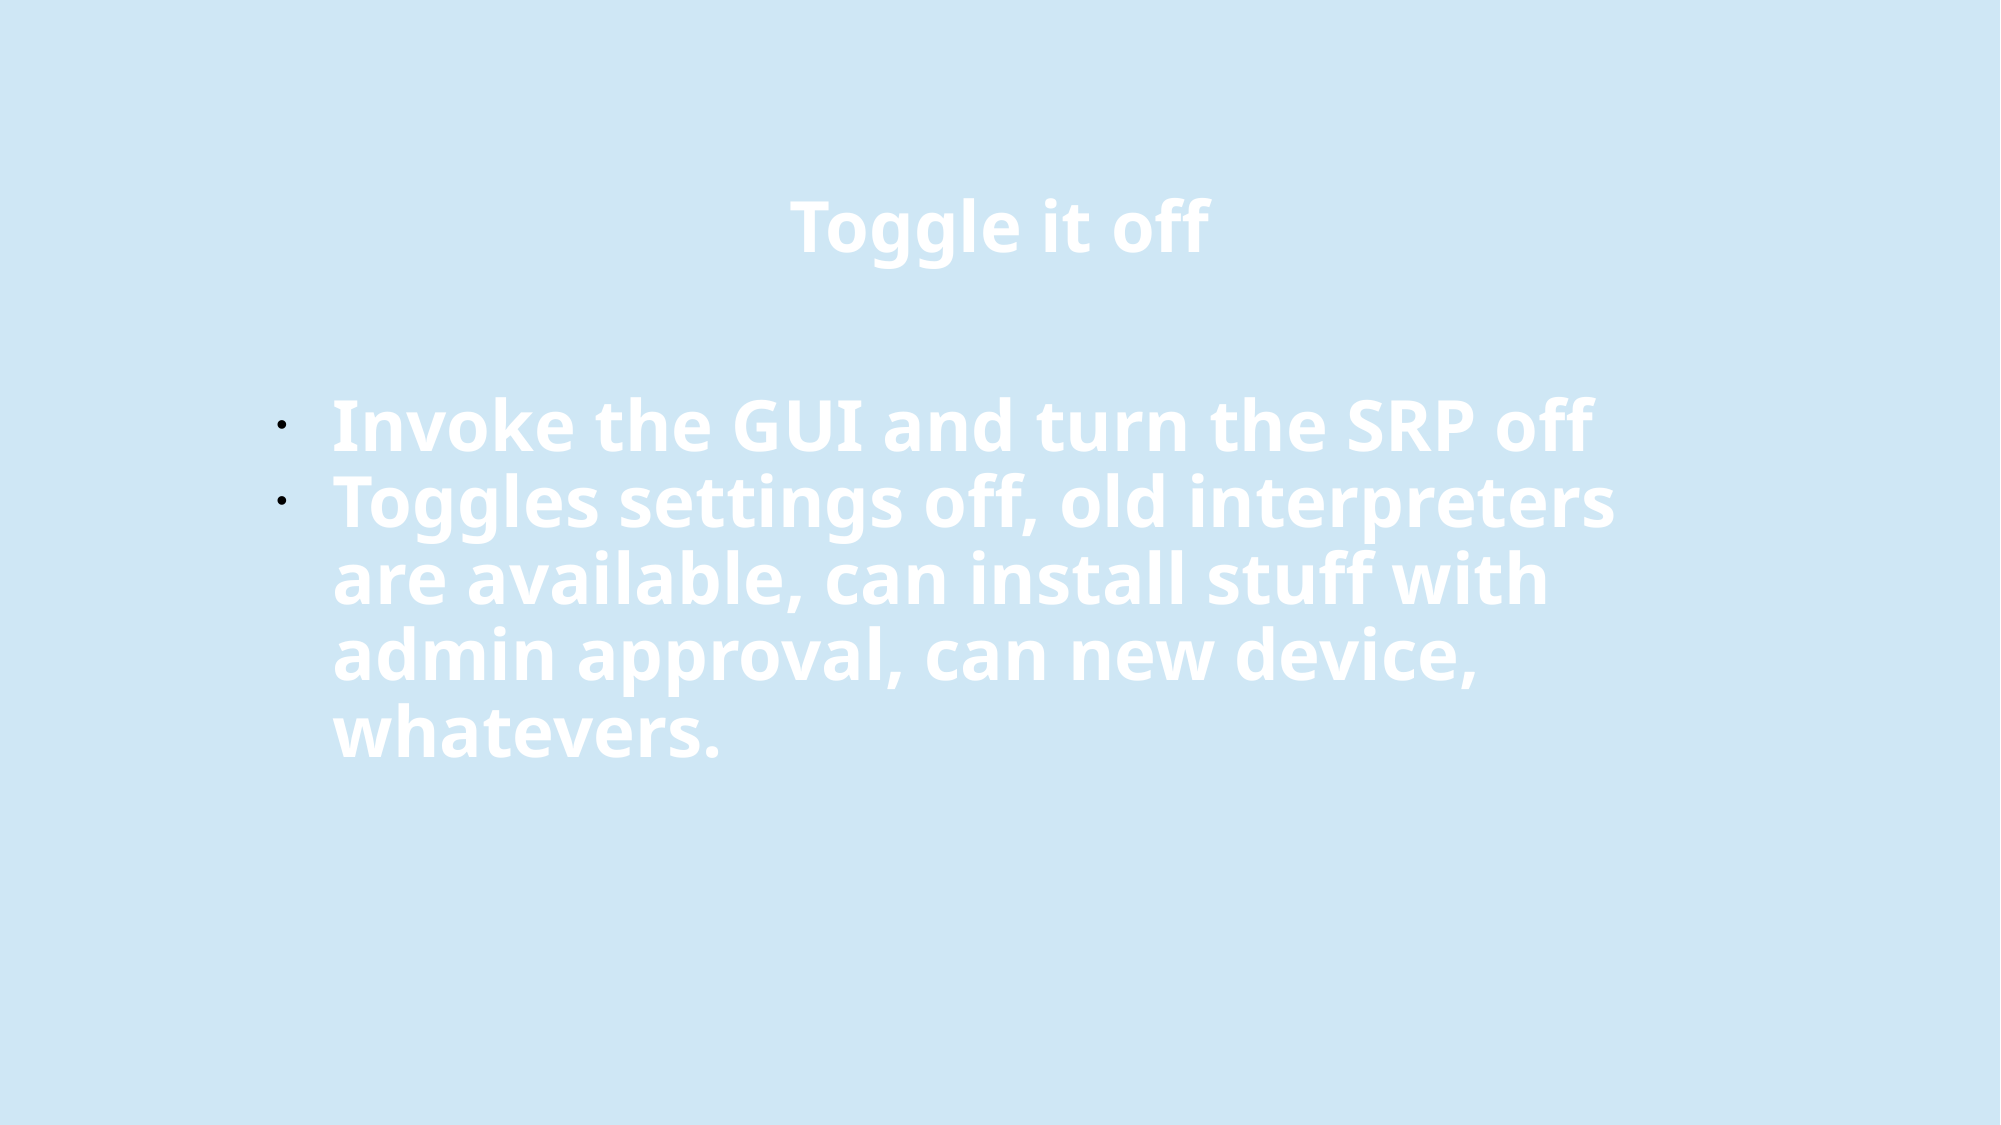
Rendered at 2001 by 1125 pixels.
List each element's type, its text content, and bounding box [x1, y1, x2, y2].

subtitle Invoke the GUI and turn the SRP off Toggles settings off, old interpreters are available, can install stuff with admin approval, can new device, whatevers. [261, 383, 1739, 863]
title Toggle it off [261, 184, 1739, 383]
